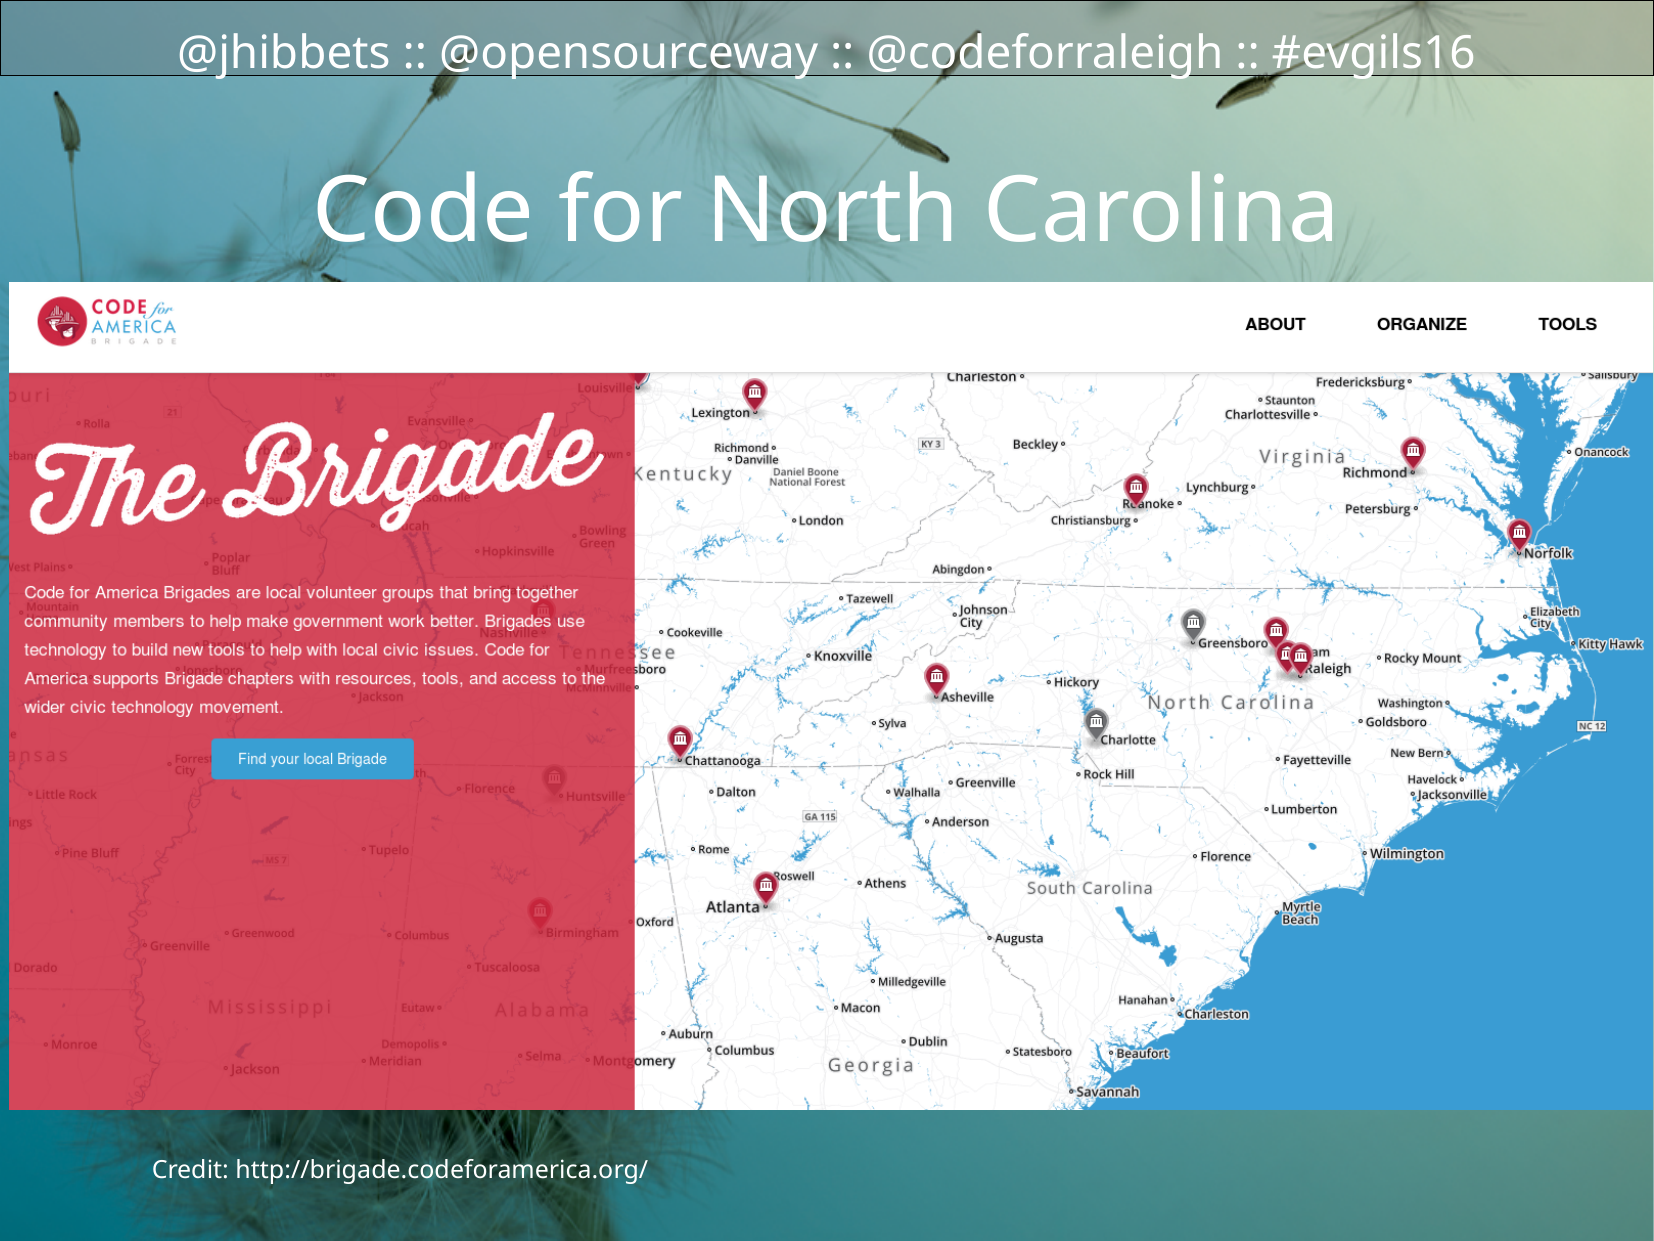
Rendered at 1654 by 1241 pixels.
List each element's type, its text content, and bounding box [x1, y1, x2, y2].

title Code for North Carolina [82, 102, 1571, 282]
text_box Credit: http://brigade.codeforamerica.org/ [137, 1144, 671, 1185]
picture [0, 76, 1654, 1241]
